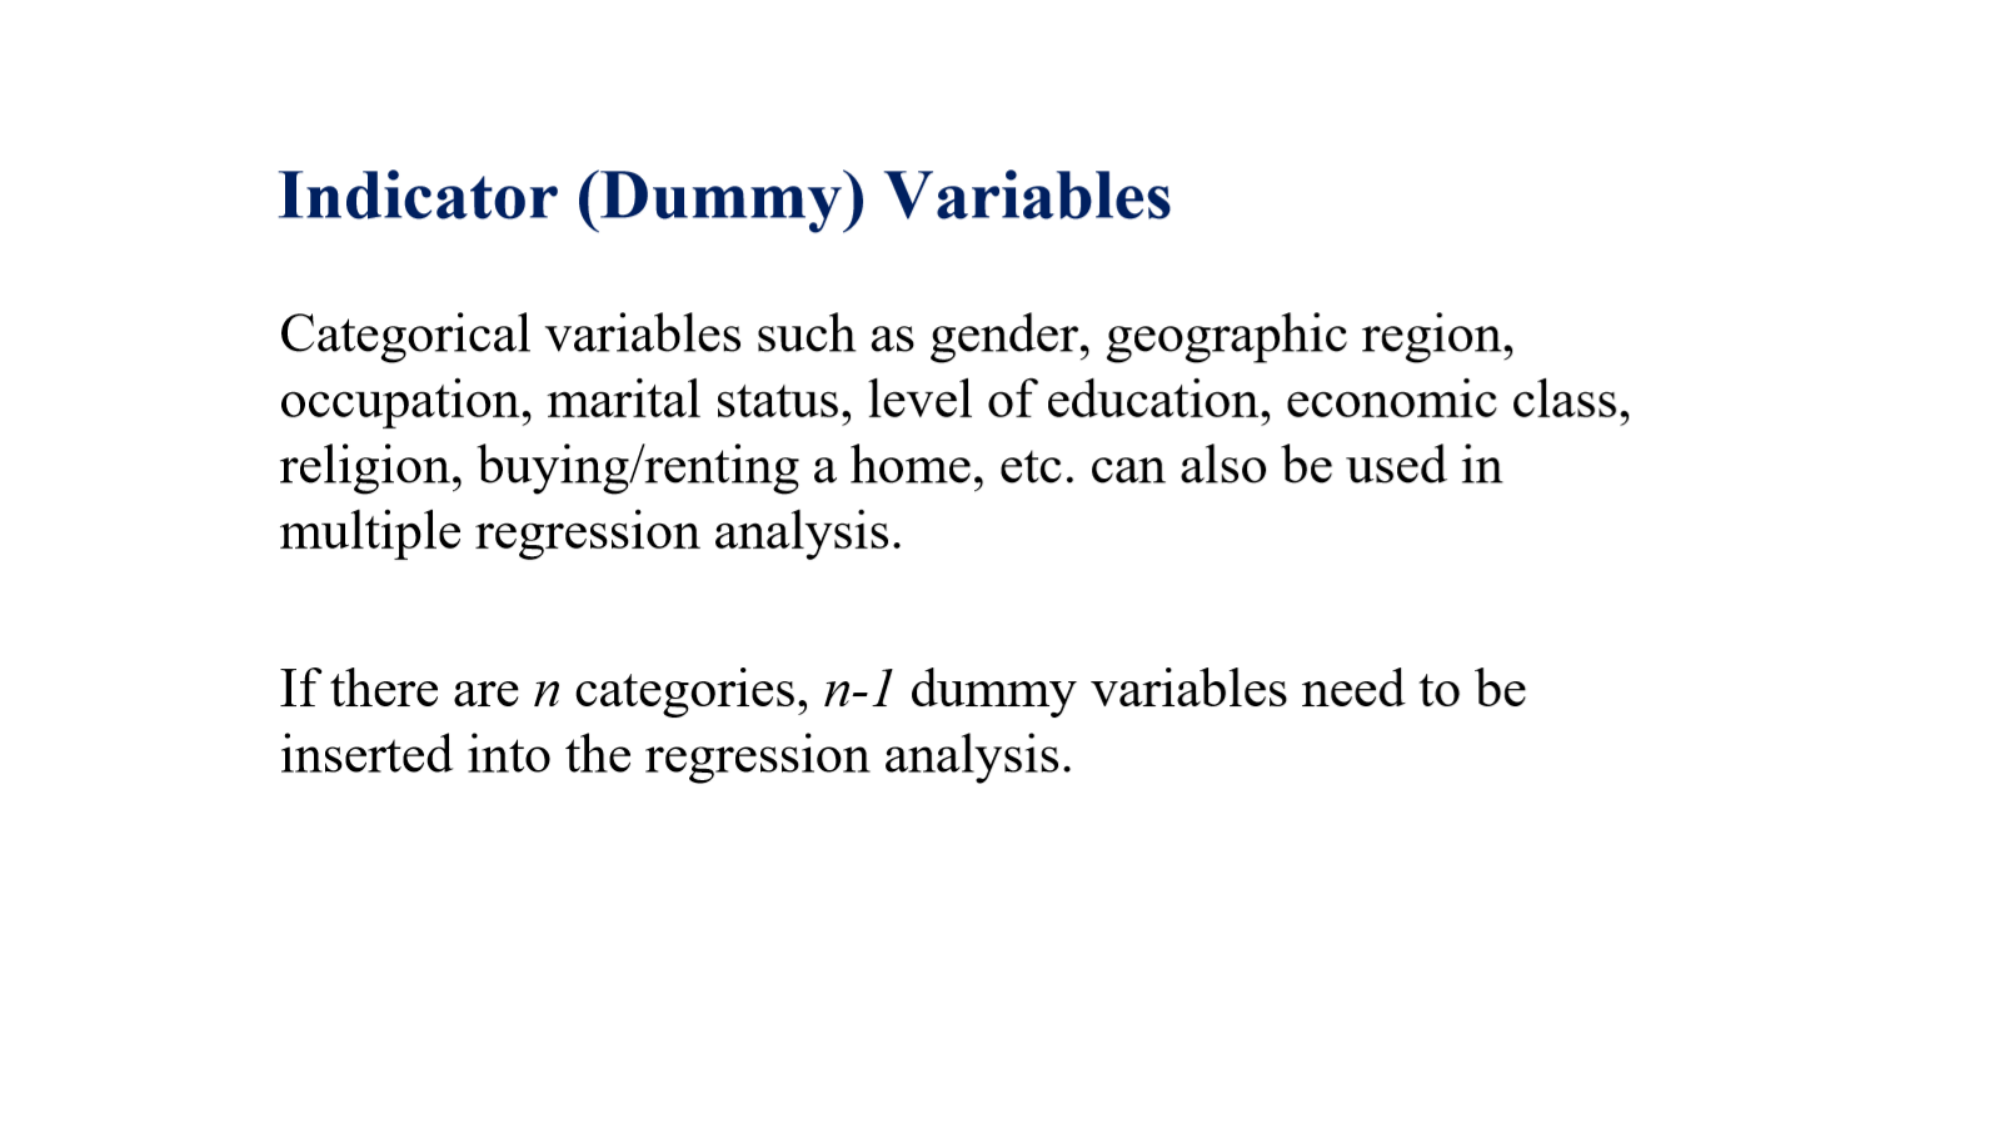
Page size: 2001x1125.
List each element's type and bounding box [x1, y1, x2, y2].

picture [256, 107, 1753, 1023]
